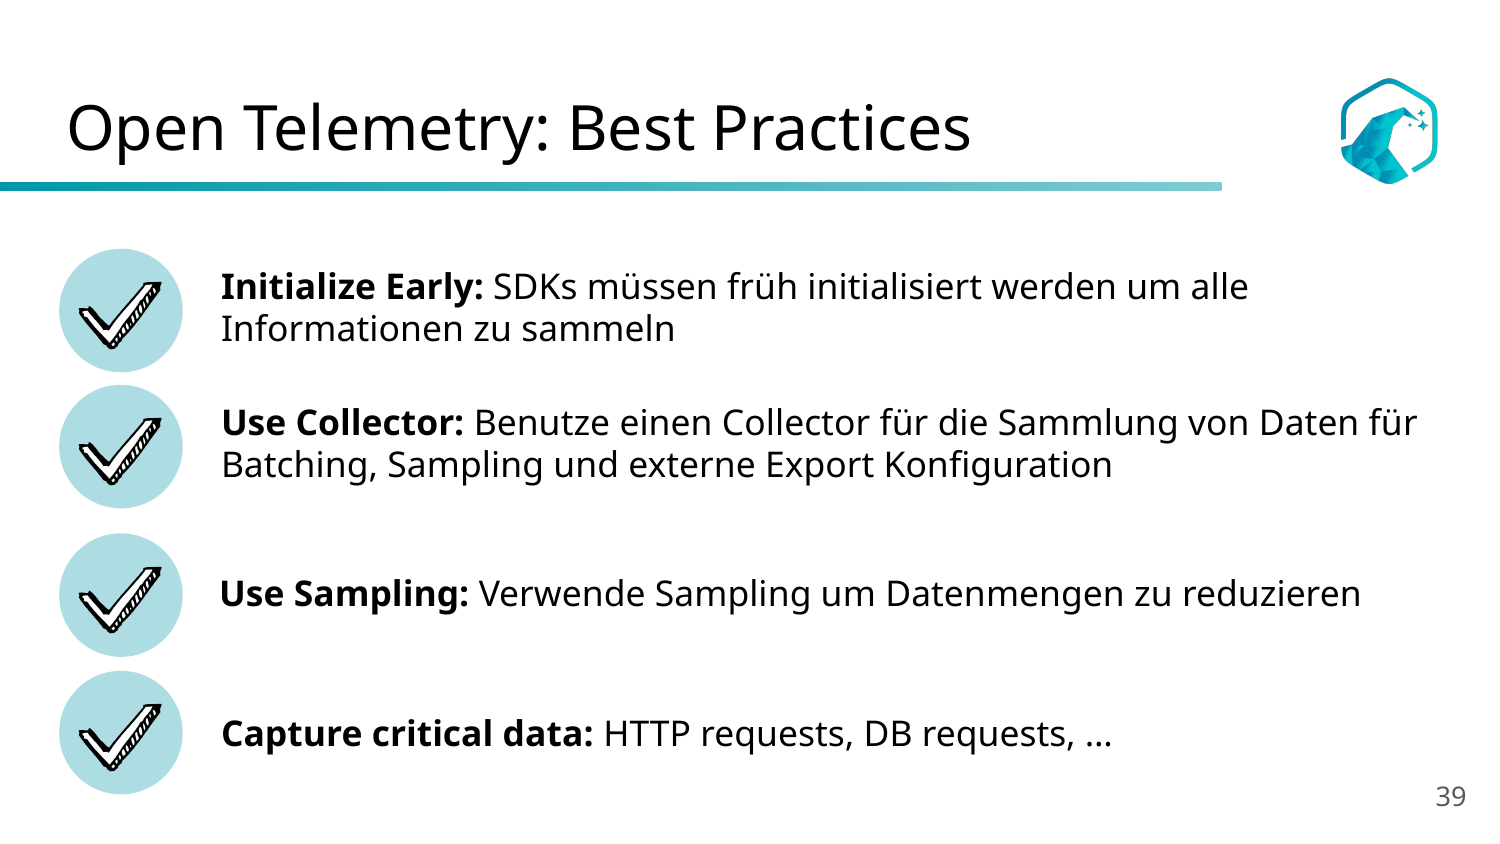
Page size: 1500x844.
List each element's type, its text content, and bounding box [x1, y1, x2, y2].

text_box [59, 670, 183, 795]
text_box Capture critical data: HTTP requests, DB requests, … [206, 695, 1394, 769]
title Open Telemetry: Best Practices [51, 72, 1449, 167]
text_box Initialize Early: SDKs müssen früh initialisiert werden um alle Informationen zu sammeln [206, 248, 1466, 365]
picture [77, 566, 165, 635]
slide_number <number> [1391, 764, 1482, 829]
text_box [59, 384, 183, 509]
picture [77, 417, 165, 487]
text_box Use Collector: Benutze einen Collector für die Sammlung von Daten für Batching, Sampling und externe Export Konfiguration [206, 384, 1500, 501]
picture [77, 281, 165, 351]
text_box [59, 248, 183, 373]
picture [77, 703, 165, 773]
text_box Use Sampling: Verwende Sampling um Datenmengen zu reduzieren [204, 555, 1392, 629]
picture [1330, 167, 1449, 188]
text_box [59, 533, 183, 657]
